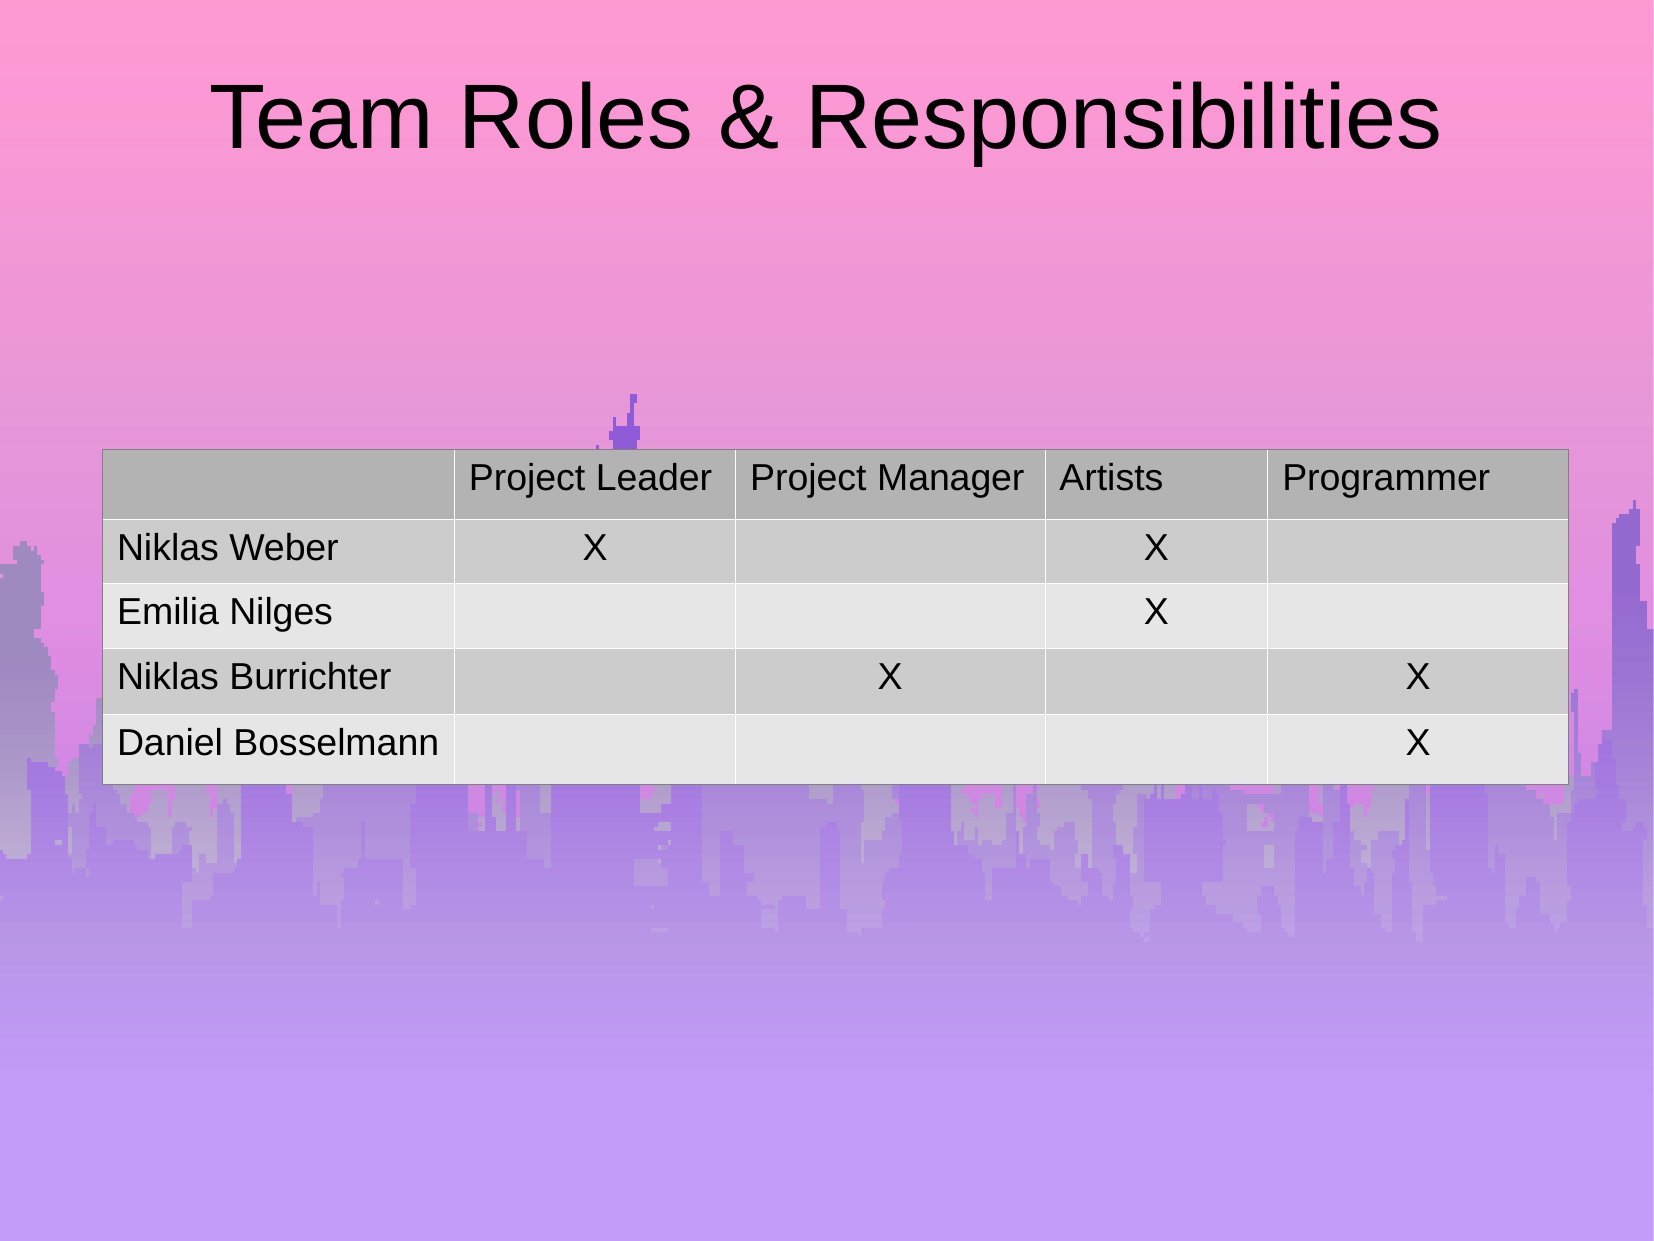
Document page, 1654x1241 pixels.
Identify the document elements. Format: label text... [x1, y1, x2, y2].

title Team Roles & Responsibilities [82, 49, 1571, 257]
picture [0, 0, 1654, 1241]
